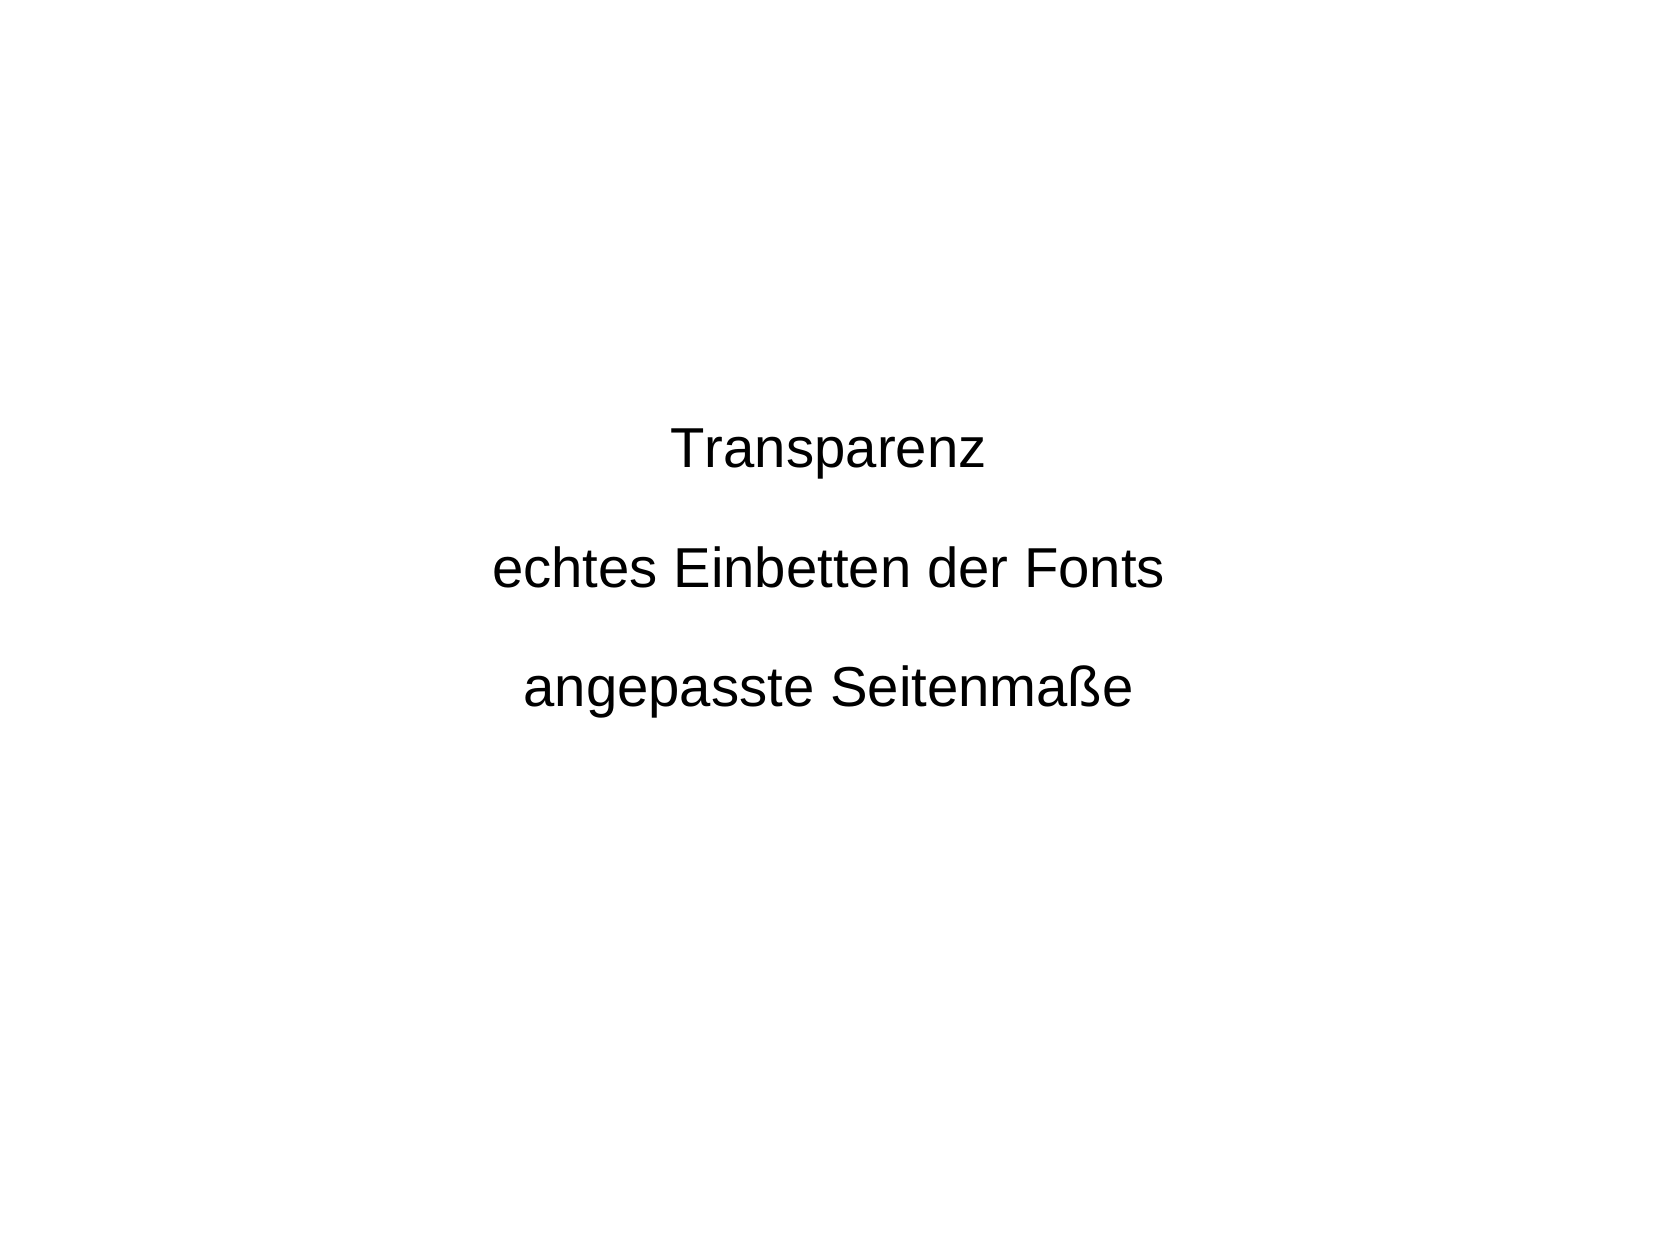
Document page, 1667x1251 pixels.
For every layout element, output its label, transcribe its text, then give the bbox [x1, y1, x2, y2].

subtitle Transparenz echtes Einbetten der Fonts angepasste Seitenmaße [0, 419, 1667, 895]
